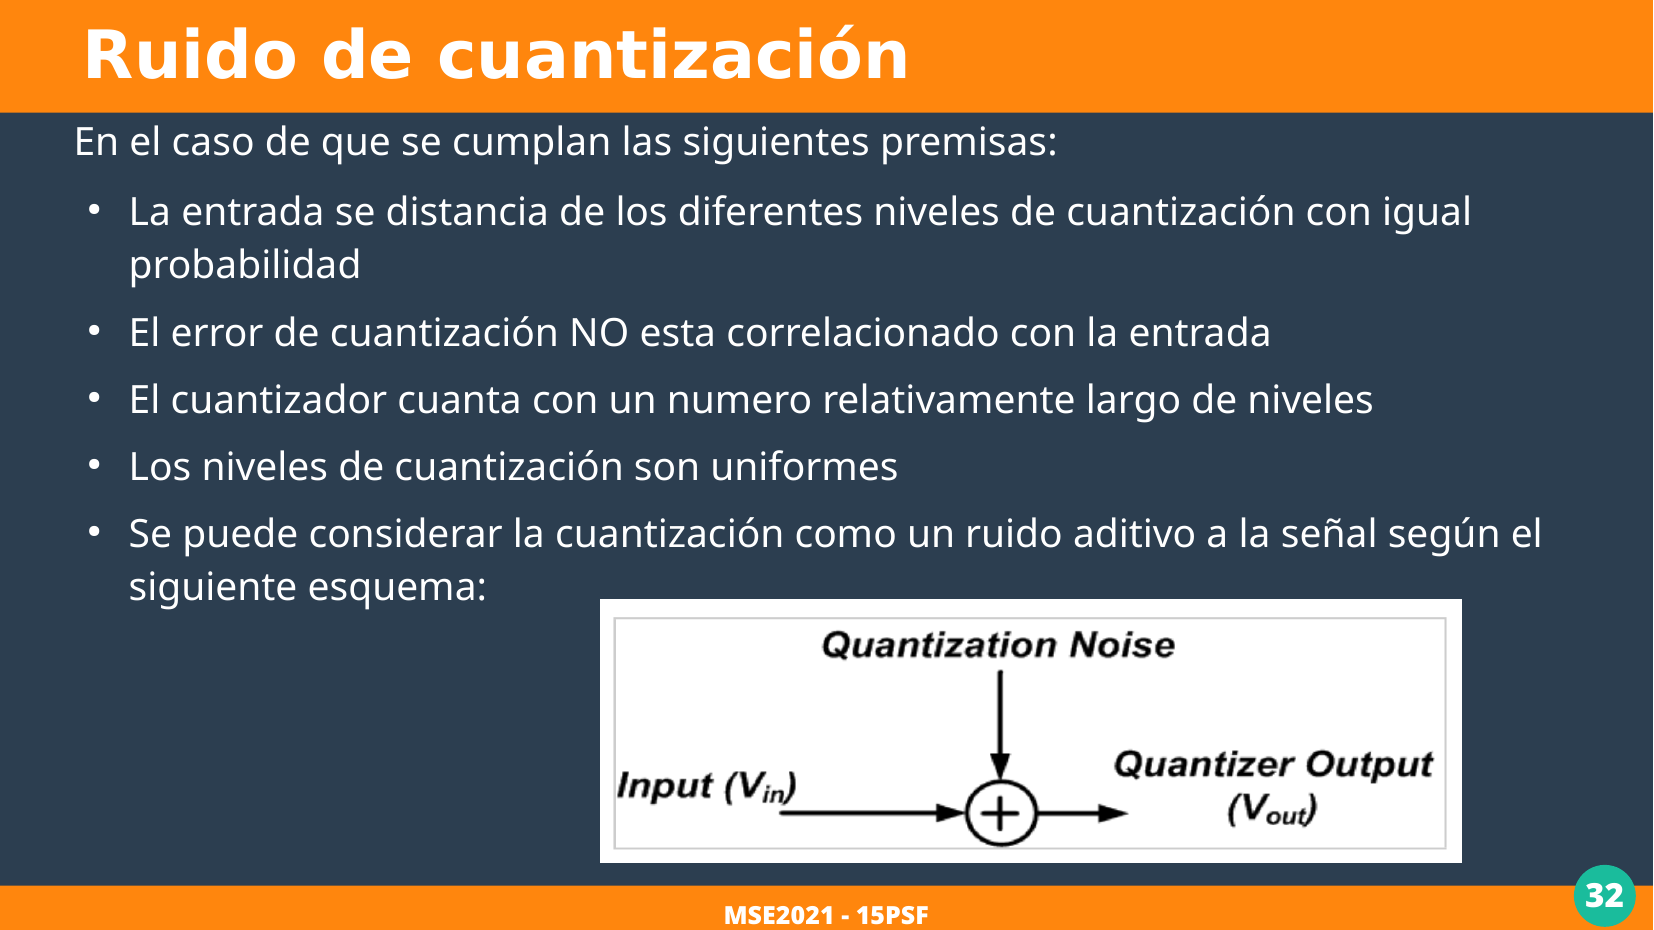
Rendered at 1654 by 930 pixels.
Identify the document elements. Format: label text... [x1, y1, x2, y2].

title Ruido de cuantización [0, 16, 1653, 113]
list En el caso de que se cumplan las siguientes premisas: La entrada se distancia de los diferentes niveles de cuantización con igual probabilidad El error de cuantización NO esta correlacionado con la entrada El cuantizador cuanta con un numero relativamente largo de niveles Los niveles de cuantización son uniformes Se puede considerar la cuantización como un ruido aditivo a la señal según el siguiente esquema: [18, 113, 1613, 614]
picture [600, 599, 1462, 863]
